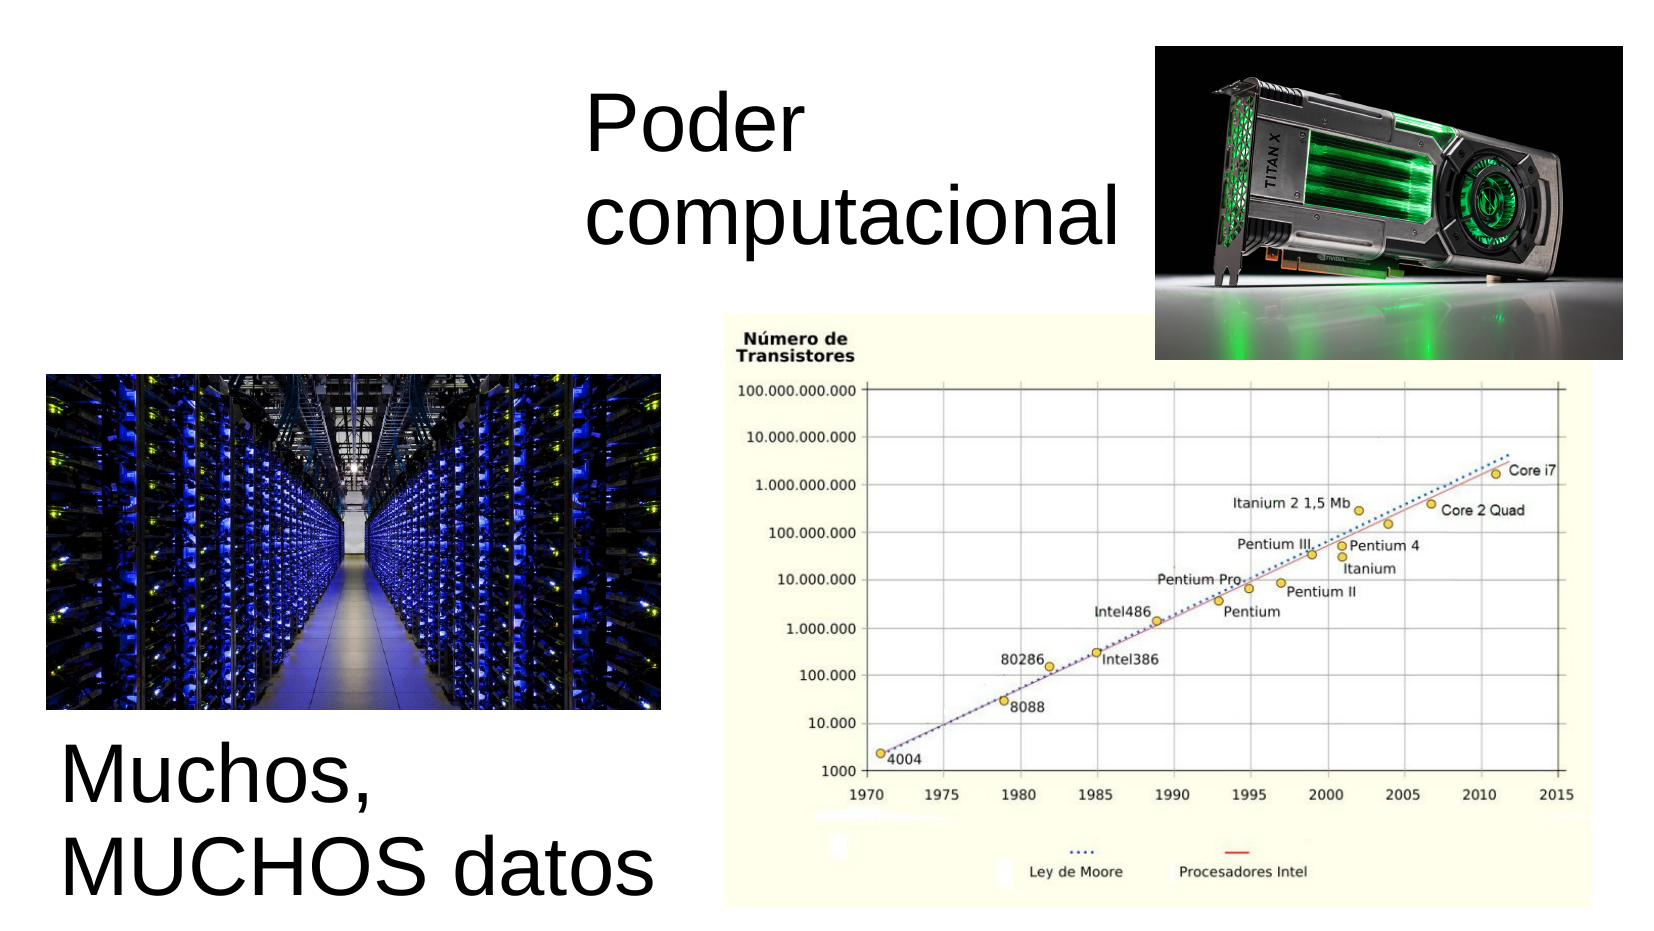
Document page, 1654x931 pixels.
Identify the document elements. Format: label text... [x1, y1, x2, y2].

text_box Muchos, MUCHOS datos [45, 720, 766, 891]
picture [724, 46, 1623, 908]
text_box Poder computacional [570, 69, 1155, 241]
picture [46, 374, 661, 710]
